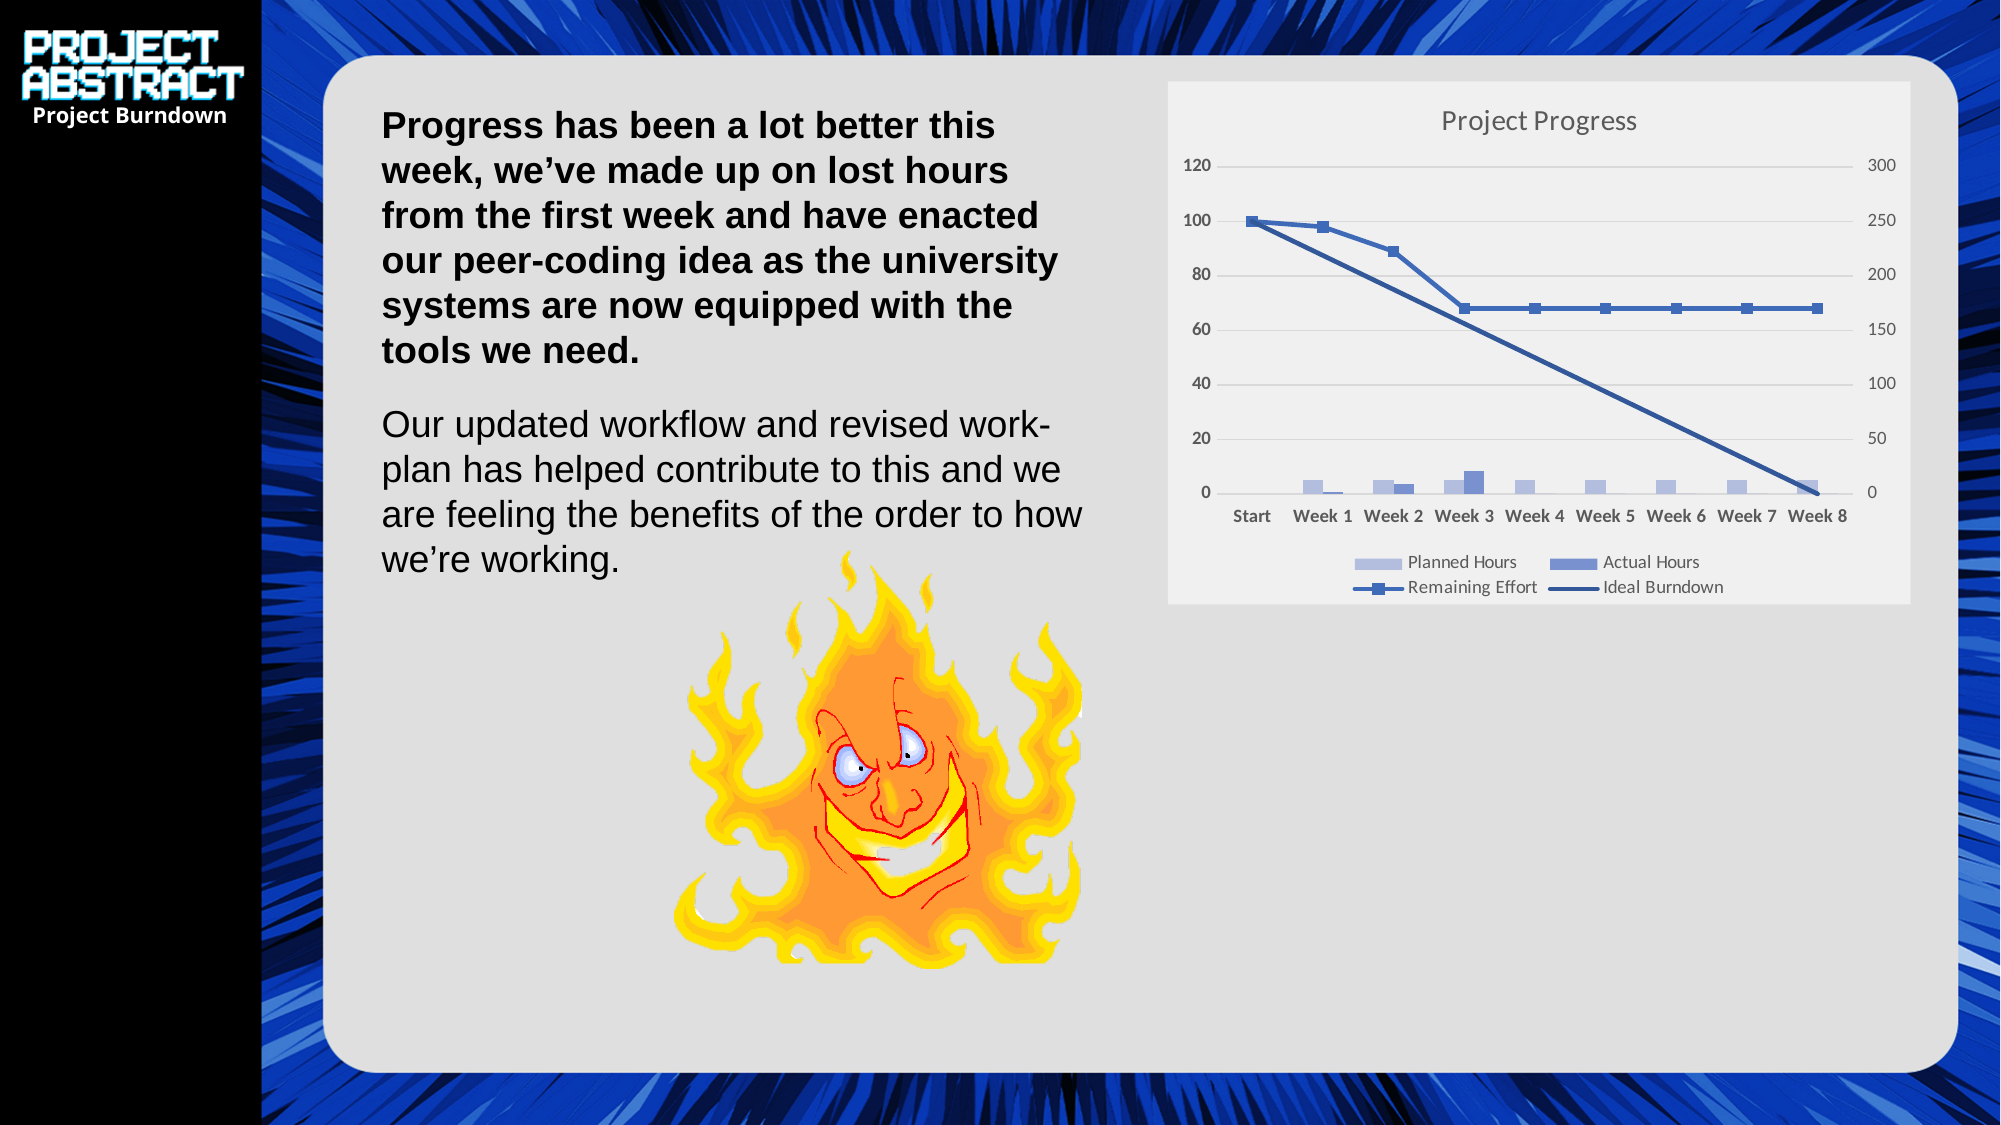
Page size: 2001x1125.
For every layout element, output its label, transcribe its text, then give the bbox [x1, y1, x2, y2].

text_box Our updated workflow and revised work-plan has helped contribute to this and we are feeling the benefits of the order to how we’re working. [366, 392, 1110, 590]
text_box Progress has been a lot better this week, we’ve made up on lost hours from the first week and have enacted our peer-coding idea as the university systems are now equipped with the tools we need. [366, 93, 1110, 382]
text_box Project Burndown [0, 93, 261, 136]
picture [674, 550, 1082, 969]
chart [1167, 81, 1911, 605]
